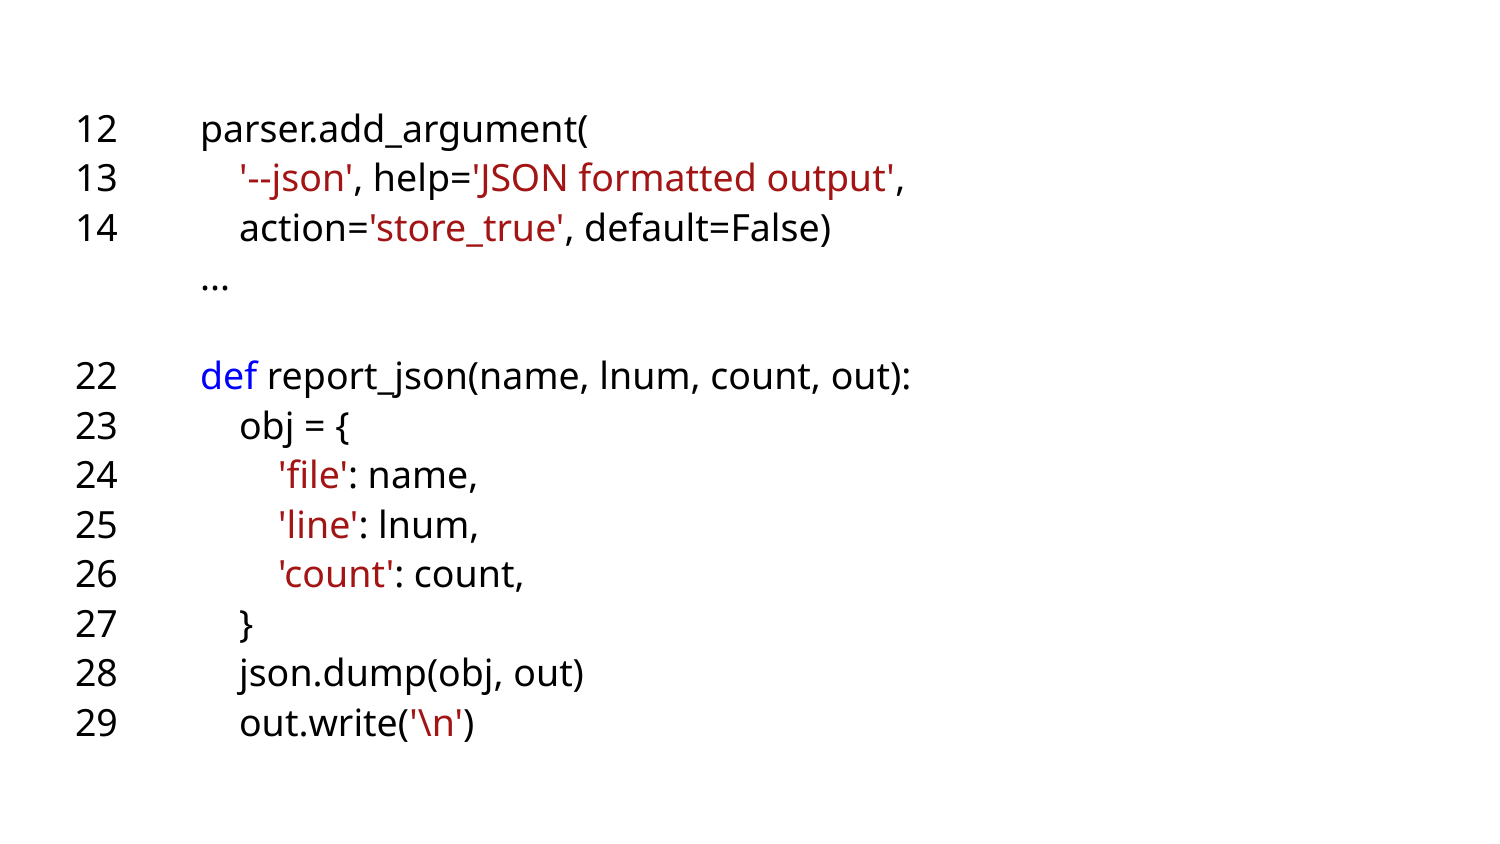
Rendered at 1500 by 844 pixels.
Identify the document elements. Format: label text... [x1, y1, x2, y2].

title parser.add_argument( '--json', help='JSON formatted output', action='store_true', default=False) ... def report_json(name, lnum, count, out): obj = { 'file': name, 'line': lnum, 'count': count, } json.dump(obj, out) out.write('\n') [185, 44, 1469, 799]
text_box 12 13 14 22 23 24 25 26 27 28 29 [60, 44, 160, 799]
